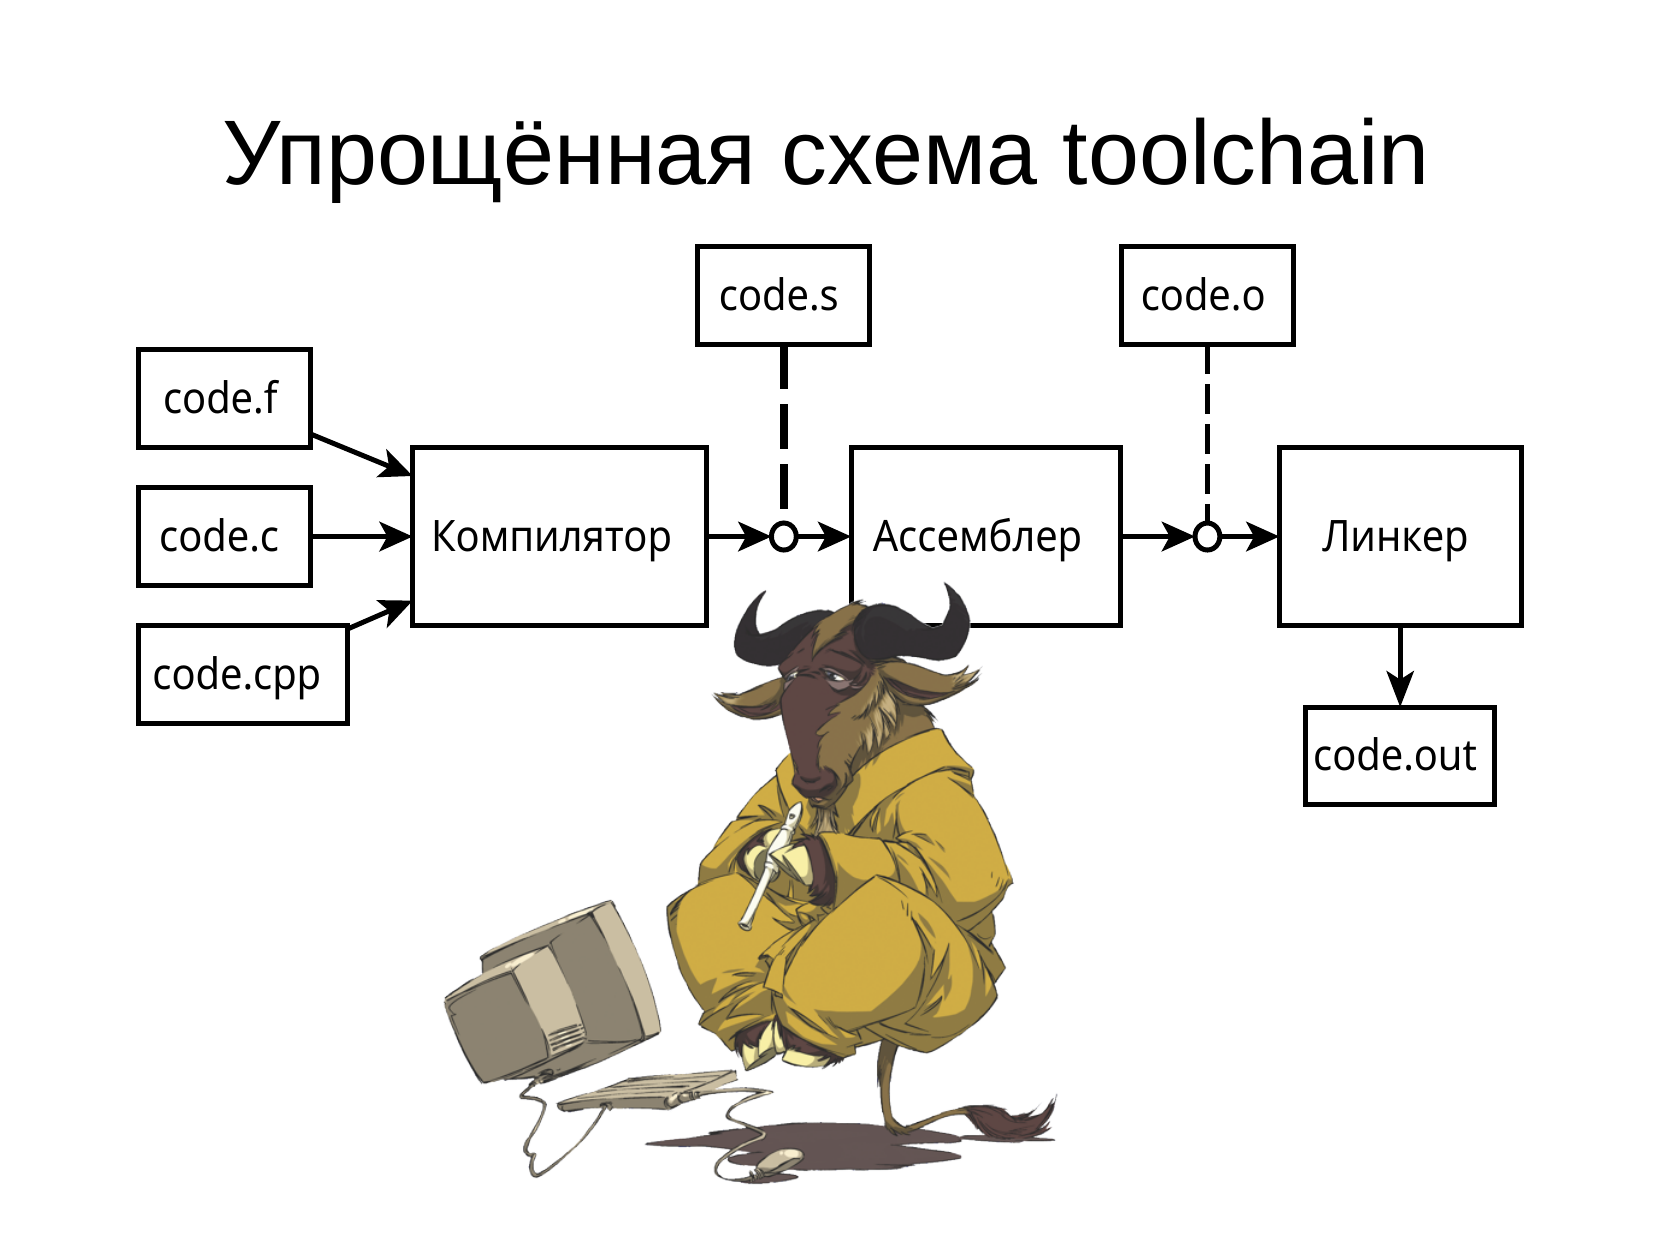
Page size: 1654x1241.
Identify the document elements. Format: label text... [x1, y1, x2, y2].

title Упрощённая схема toolchain [82, 49, 1571, 257]
picture [99, 205, 1561, 1201]
